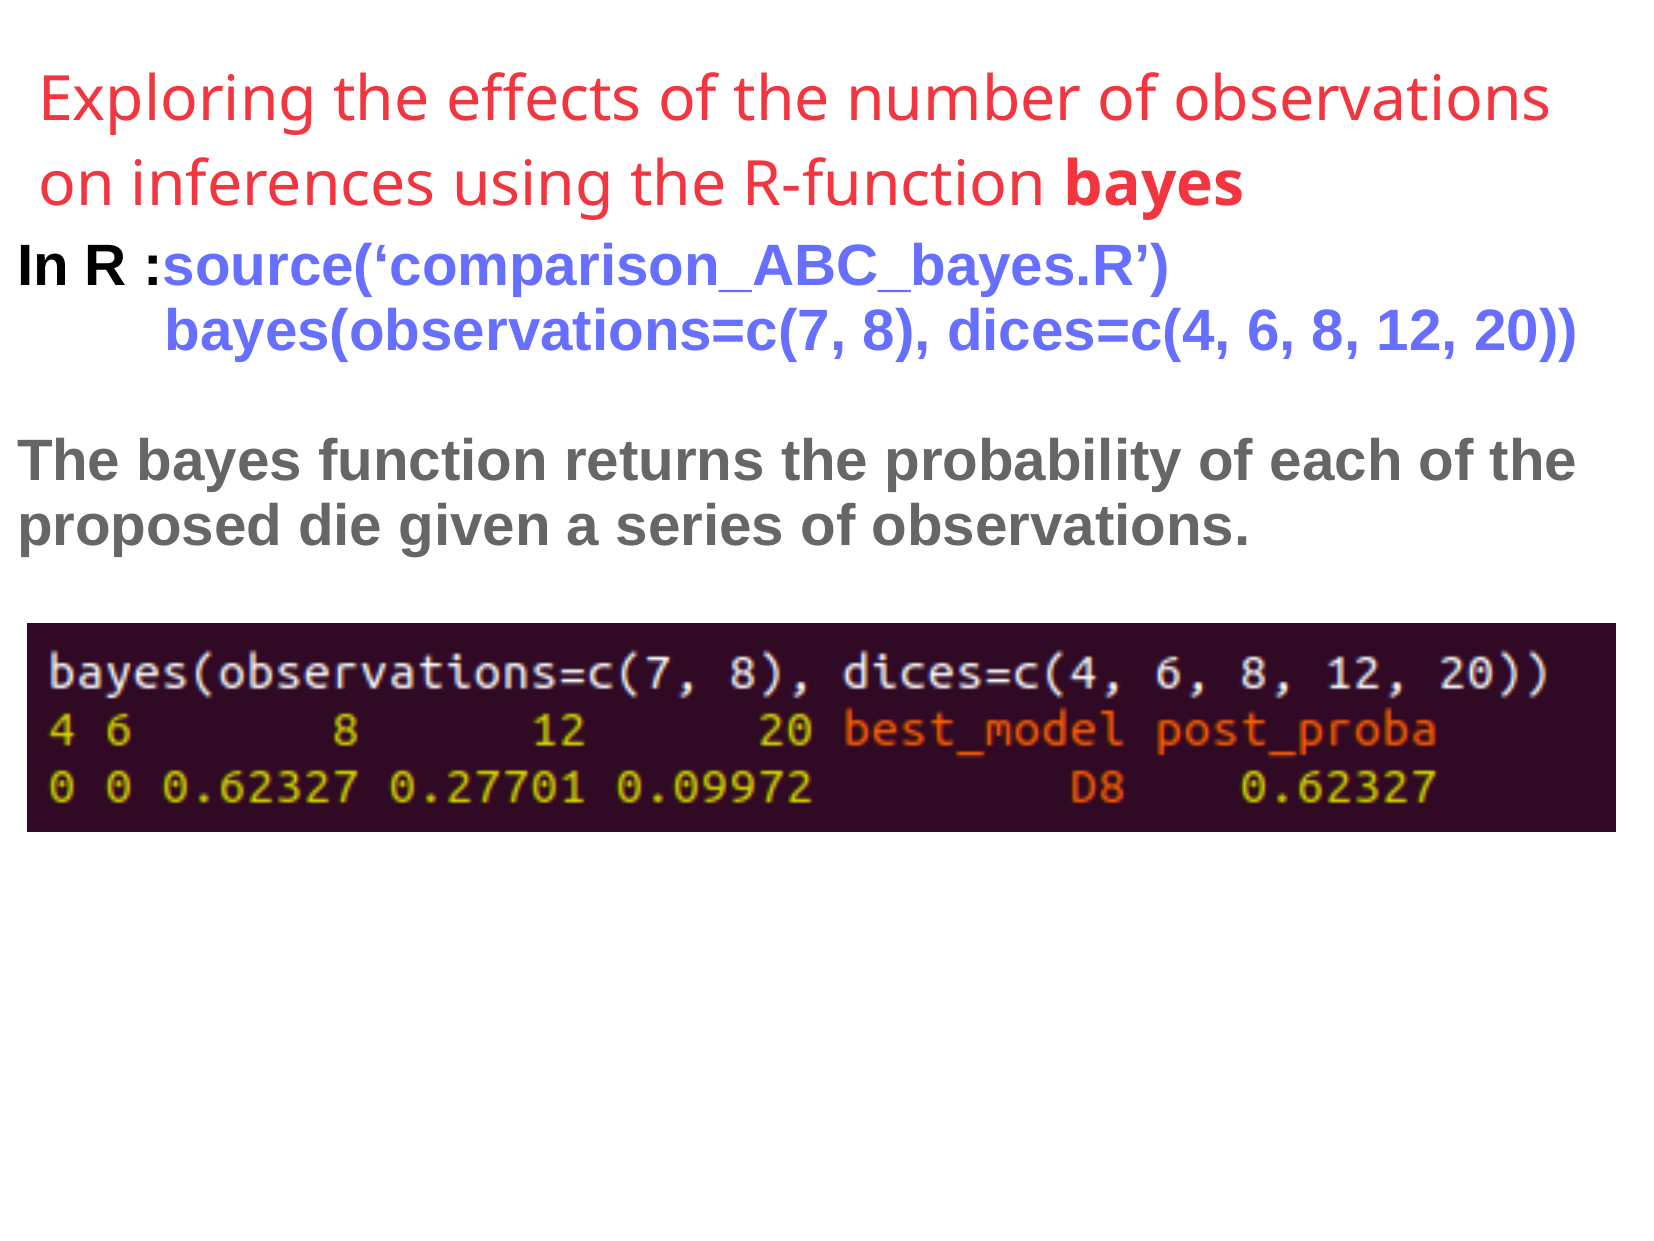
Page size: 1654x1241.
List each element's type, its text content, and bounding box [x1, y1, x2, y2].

text_box In R :source(‘comparison_ABC_bayes.R’) bayes(observations=c(7, 8), dices=c(4, 6, 8, 12, 20)) The bayes function returns the probability of each of the proposed die given a series of observations. [2, 225, 1650, 696]
picture [27, 623, 1616, 832]
text_box Exploring the effects of the number of observations on inferences using the R-function bayes [23, 46, 1647, 201]
